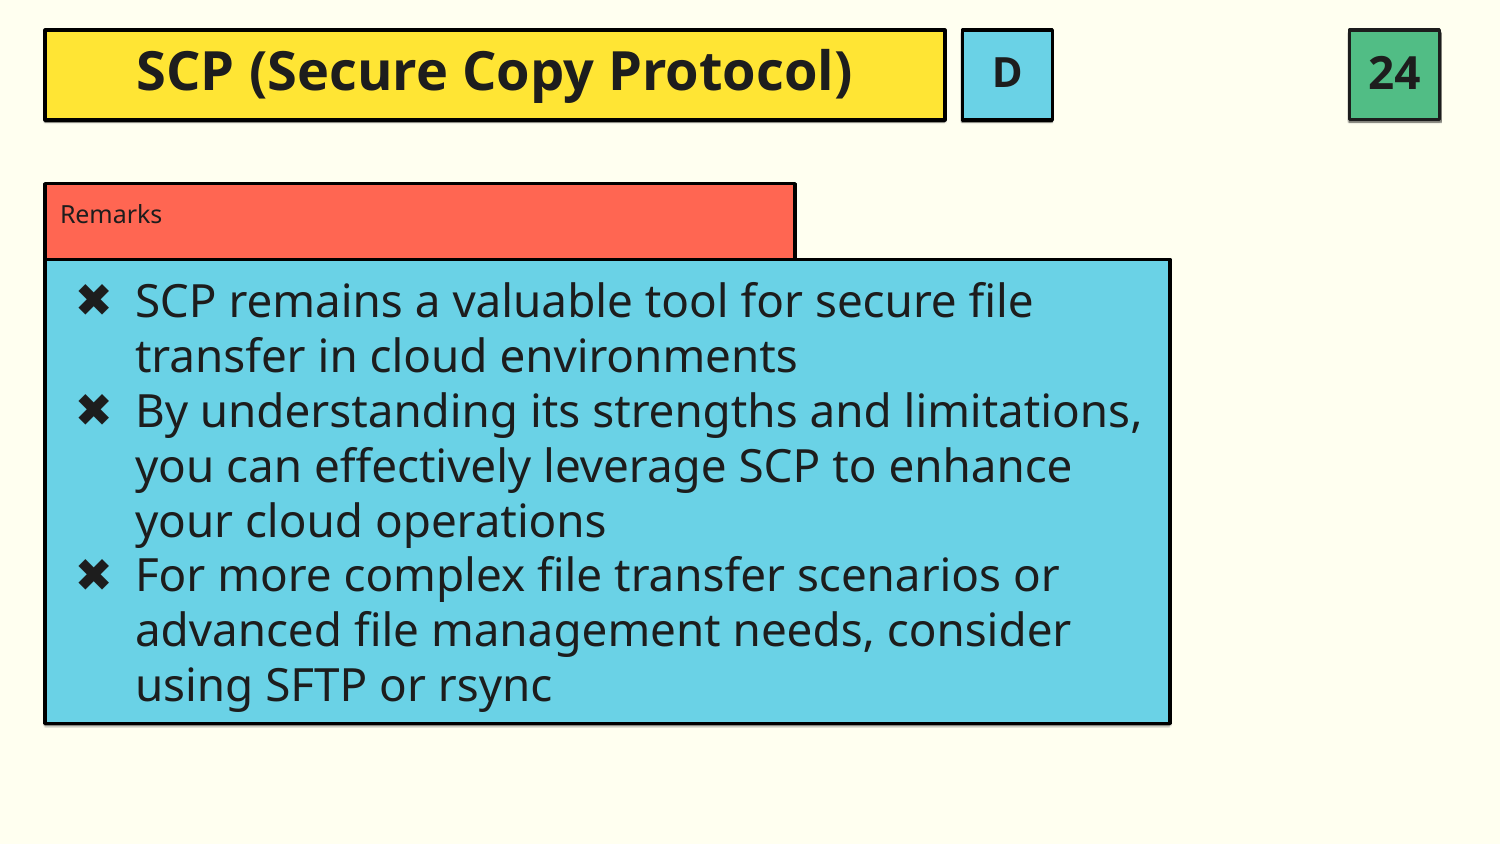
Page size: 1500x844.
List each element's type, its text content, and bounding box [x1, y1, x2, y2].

title SCP (Secure Copy Protocol) [45, 30, 945, 120]
title D [962, 30, 1053, 120]
subtitle Remarks [45, 183, 795, 260]
list SCP remains a valuable tool for secure file transfer in cloud environments By understanding its strengths and limitations, you can effectively leverage SCP to enhance your cloud operations For more complex file transfer scenarios or advanced file management needs, consider using SFTP or rsync [45, 259, 1170, 724]
